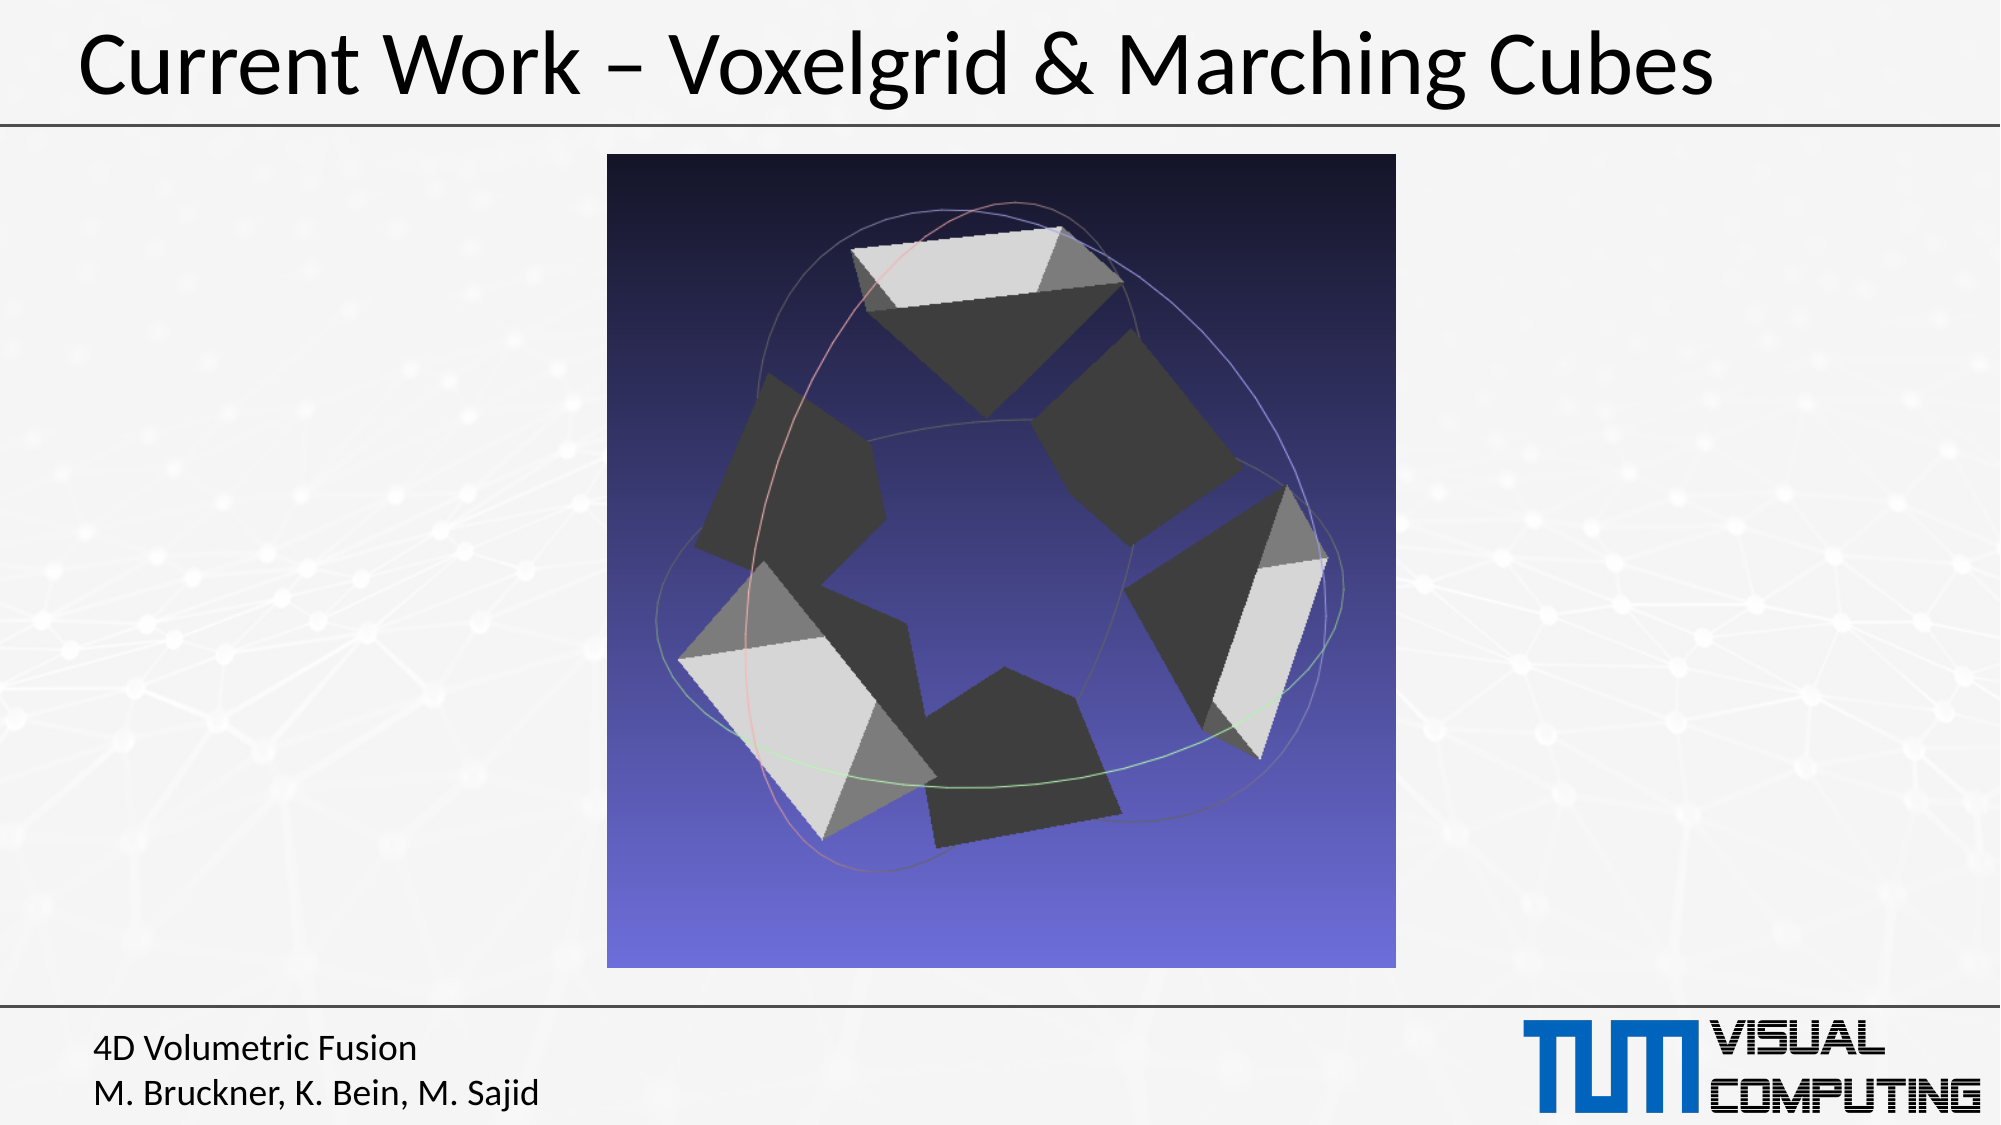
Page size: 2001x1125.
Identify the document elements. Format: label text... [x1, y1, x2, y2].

picture [1523, 1018, 1983, 1117]
picture [607, 154, 1396, 968]
title Current Work – Voxelgrid & Marching Cubes [78, 0, 1914, 164]
